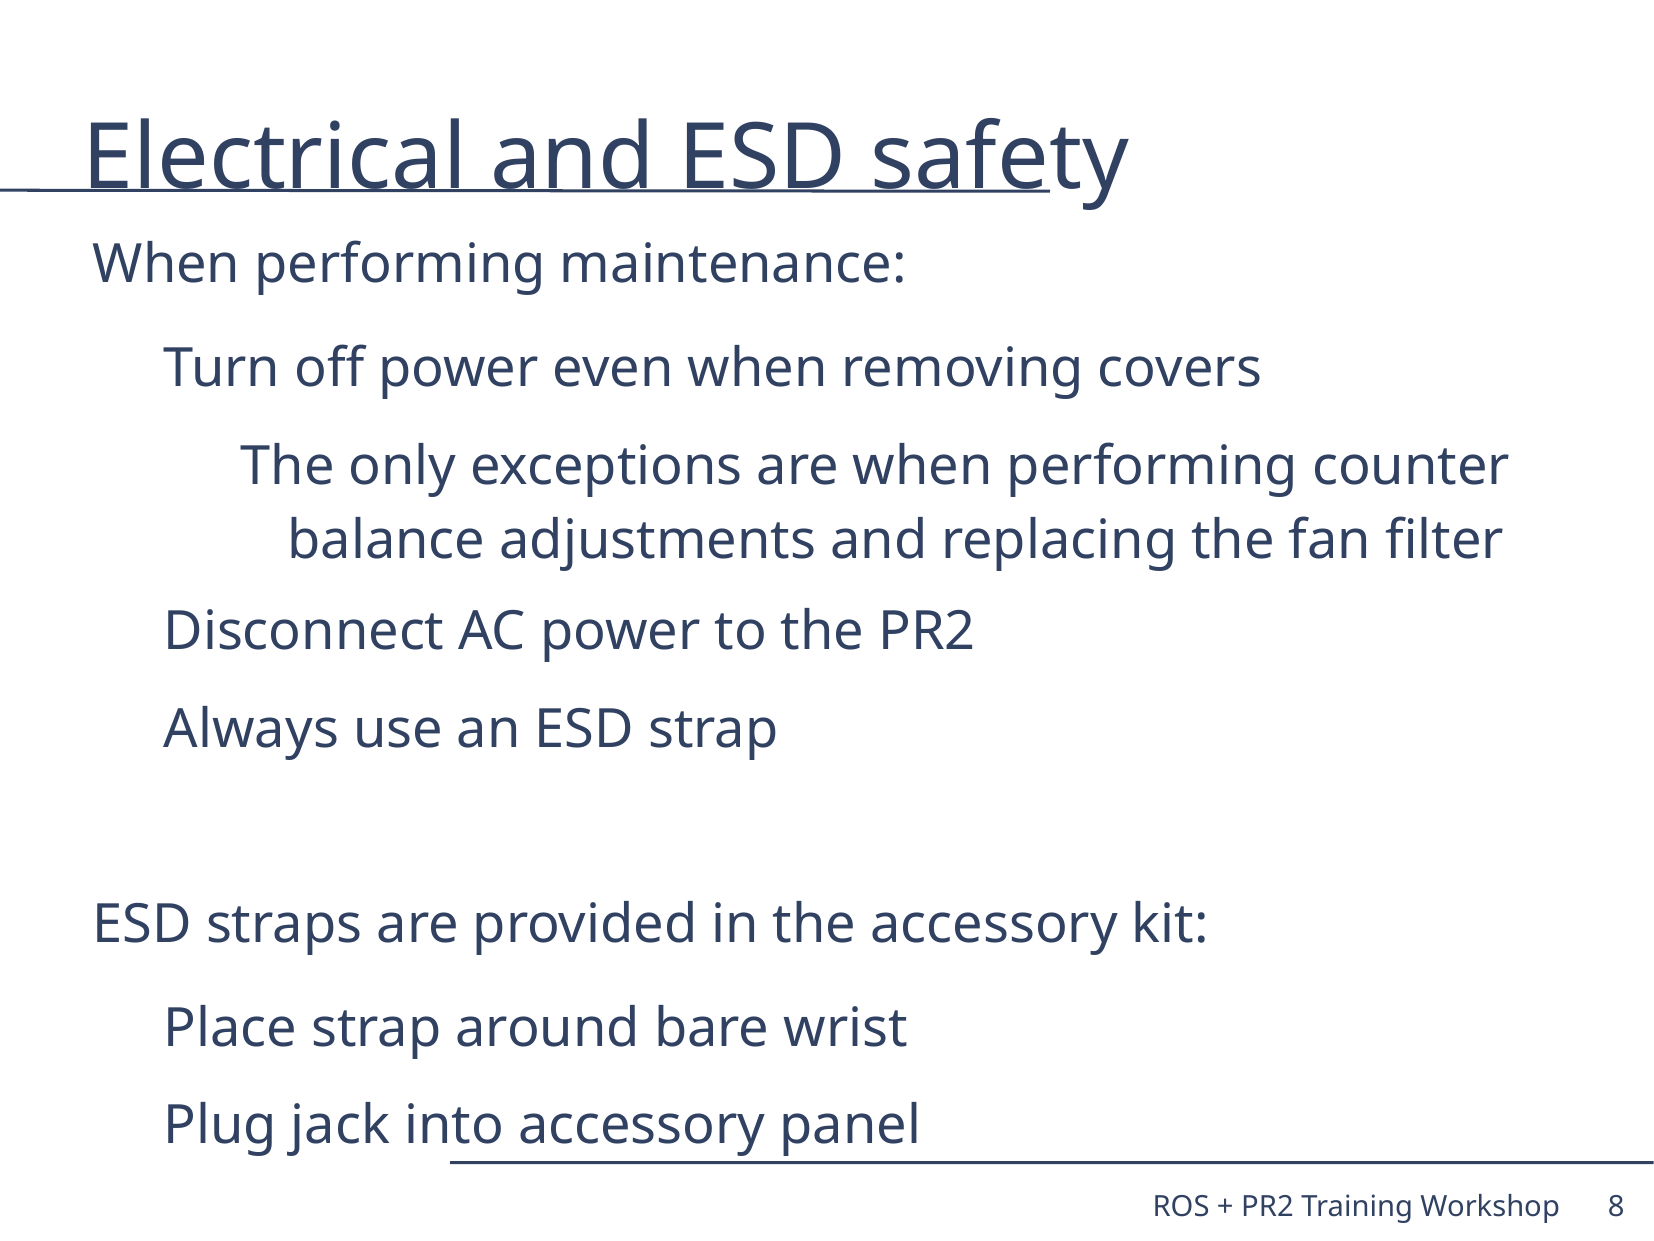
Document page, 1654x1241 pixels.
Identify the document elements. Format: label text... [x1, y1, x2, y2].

title Electrical and ESD safety [82, 56, 1571, 225]
list When performing maintenance: Turn off power even when removing covers The only exceptions are when performing counter balance adjustments and replacing the fan filter Disconnect AC power to the PR2 Always use an ESD strap ESD straps are provided in the accessory kit: Place strap around bare wrist Plug jack into accessory panel [75, 225, 1576, 1126]
